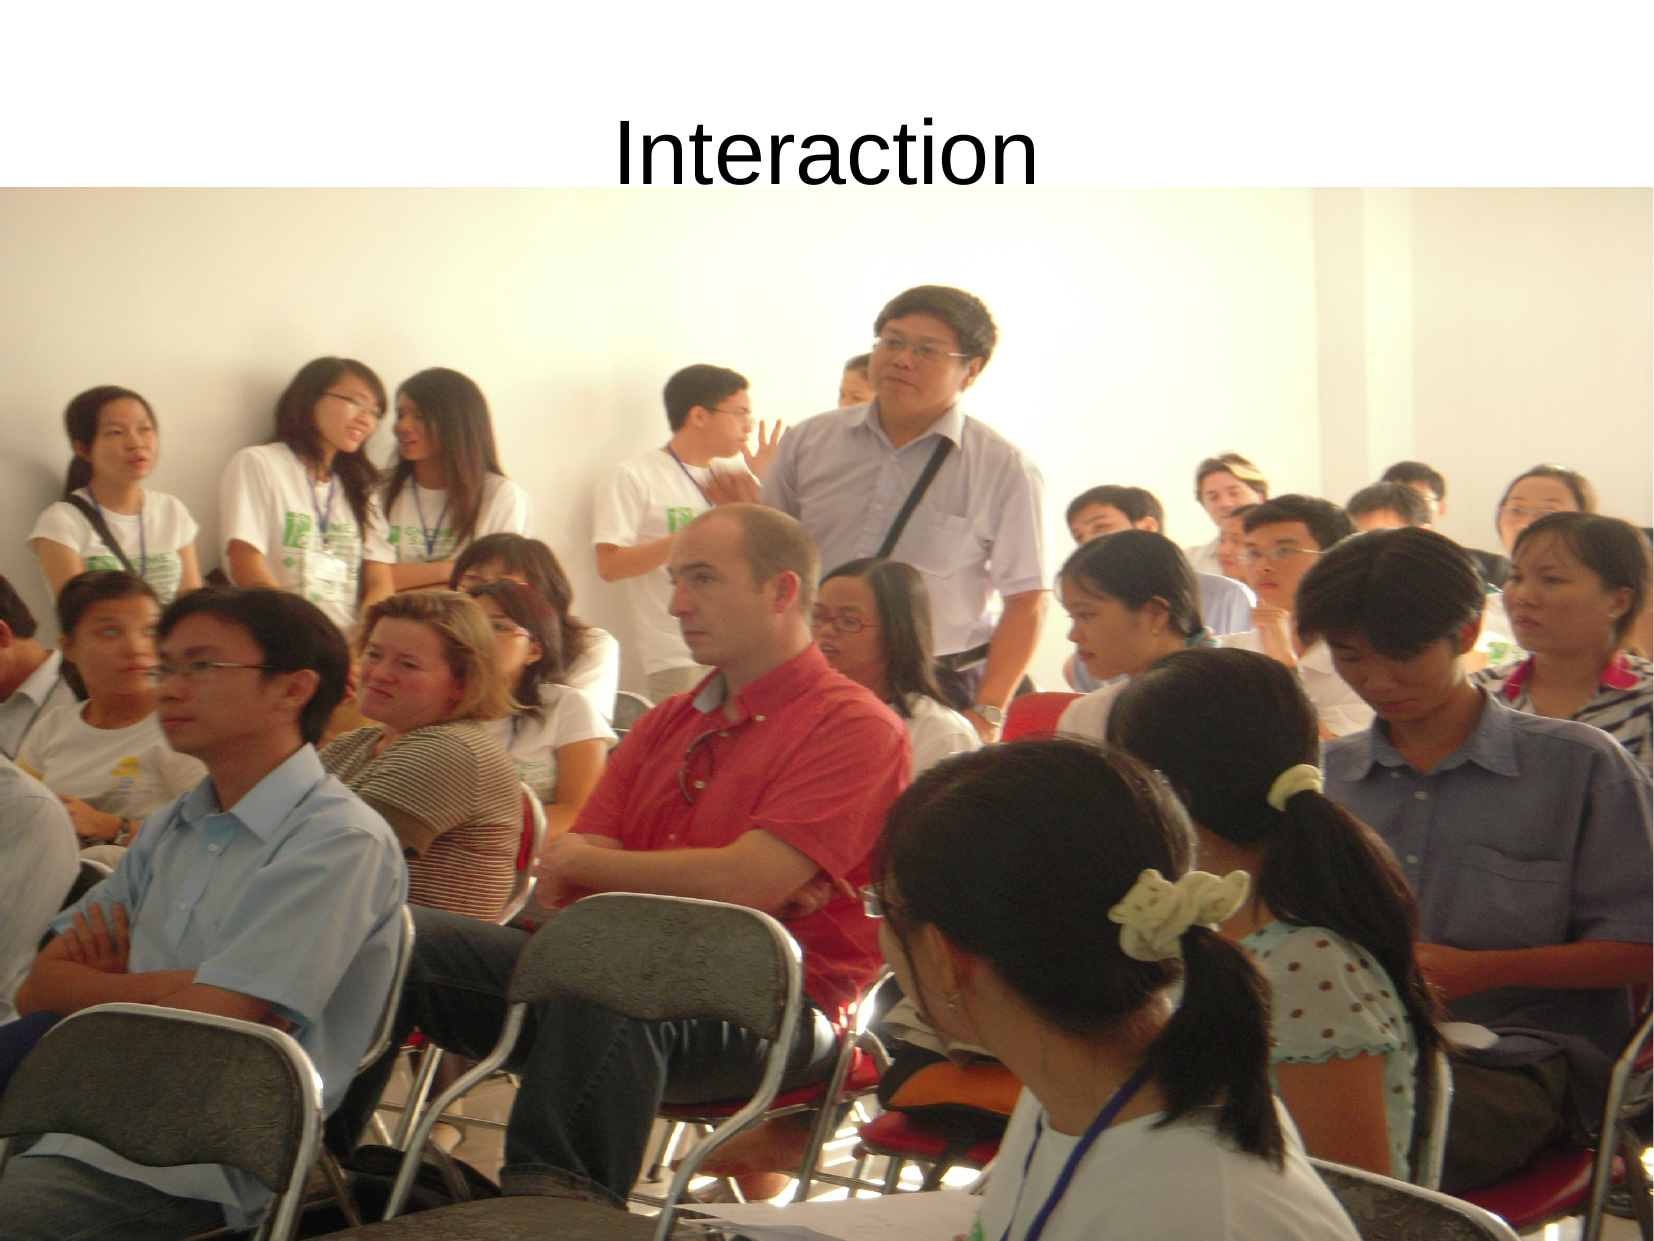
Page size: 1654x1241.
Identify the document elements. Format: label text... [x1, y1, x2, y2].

picture [0, 187, 1654, 1241]
title Interaction [82, 56, 1571, 187]
